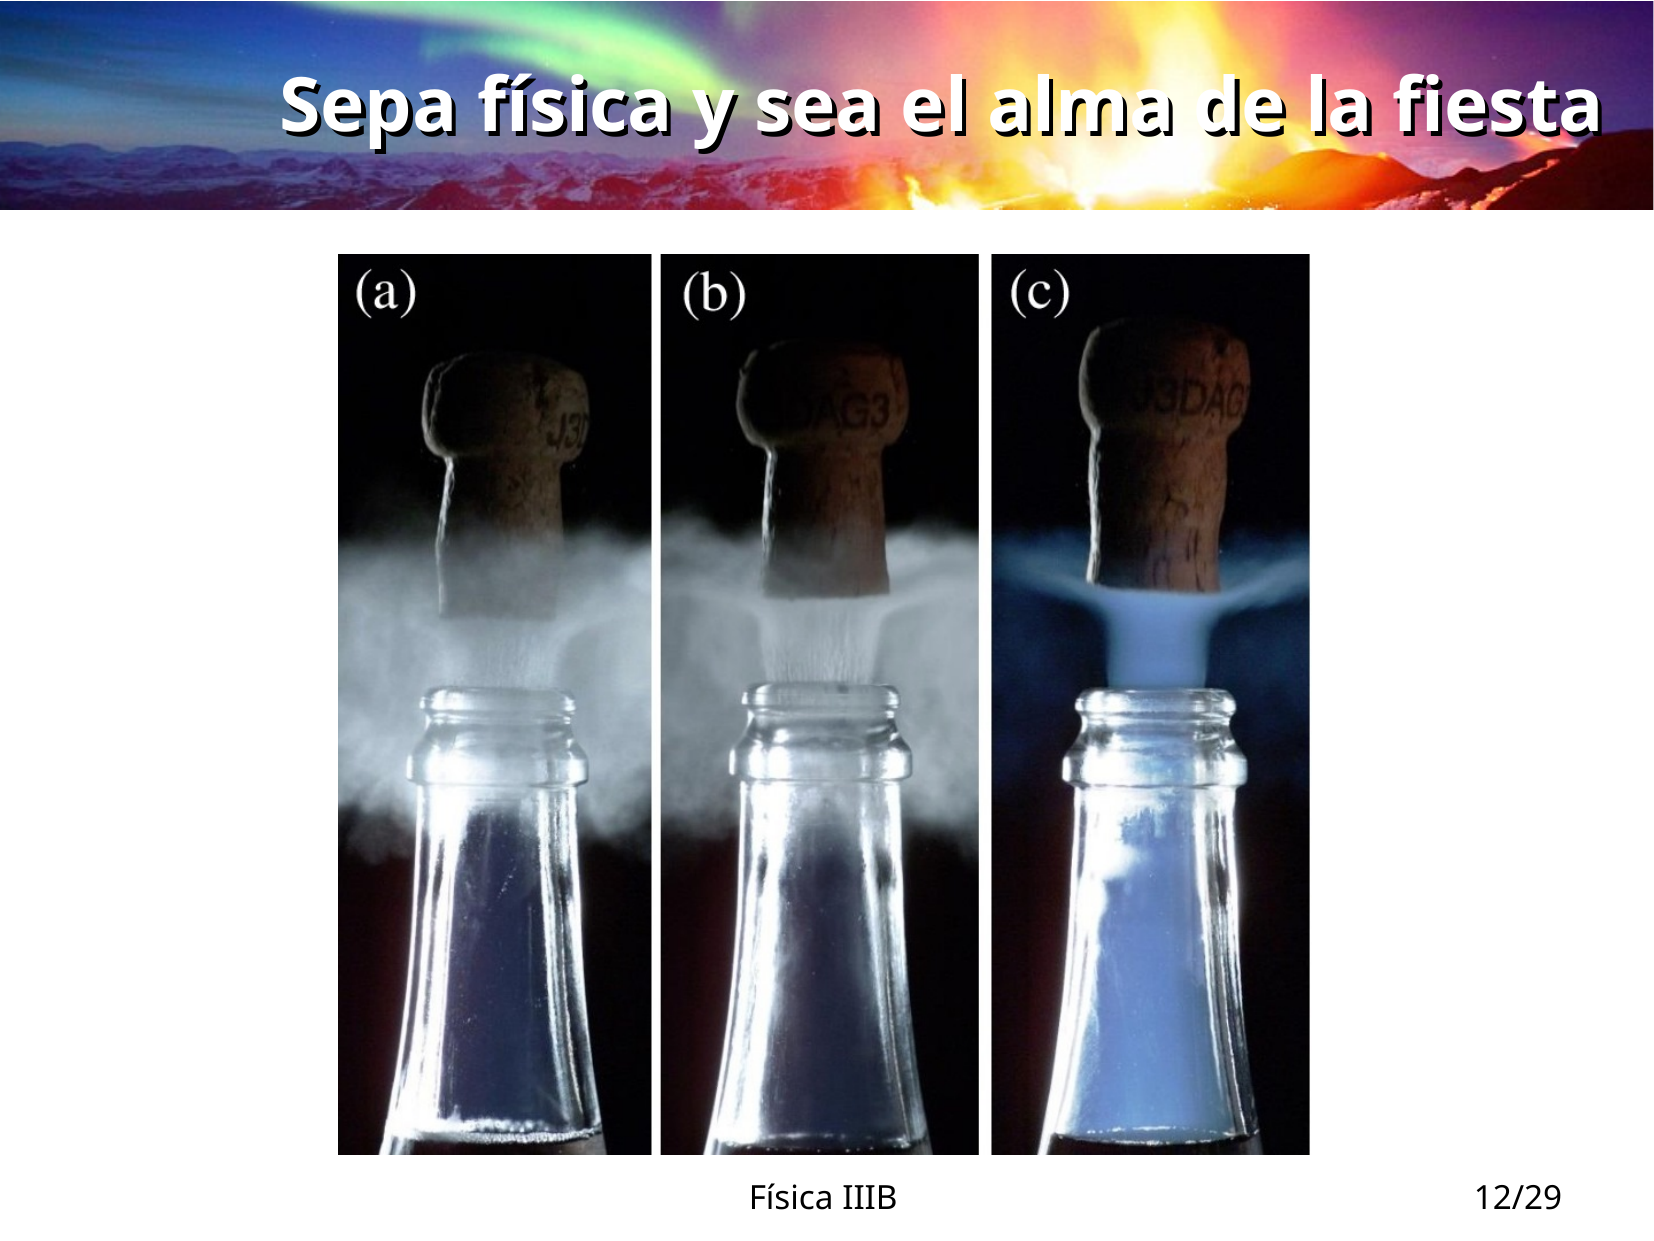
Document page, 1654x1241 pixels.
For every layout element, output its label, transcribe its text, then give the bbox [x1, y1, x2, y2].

picture [0, 1, 1654, 210]
picture [338, 254, 1312, 1156]
title Sepa física y sea el alma de la fiesta [45, 15, 1606, 191]
